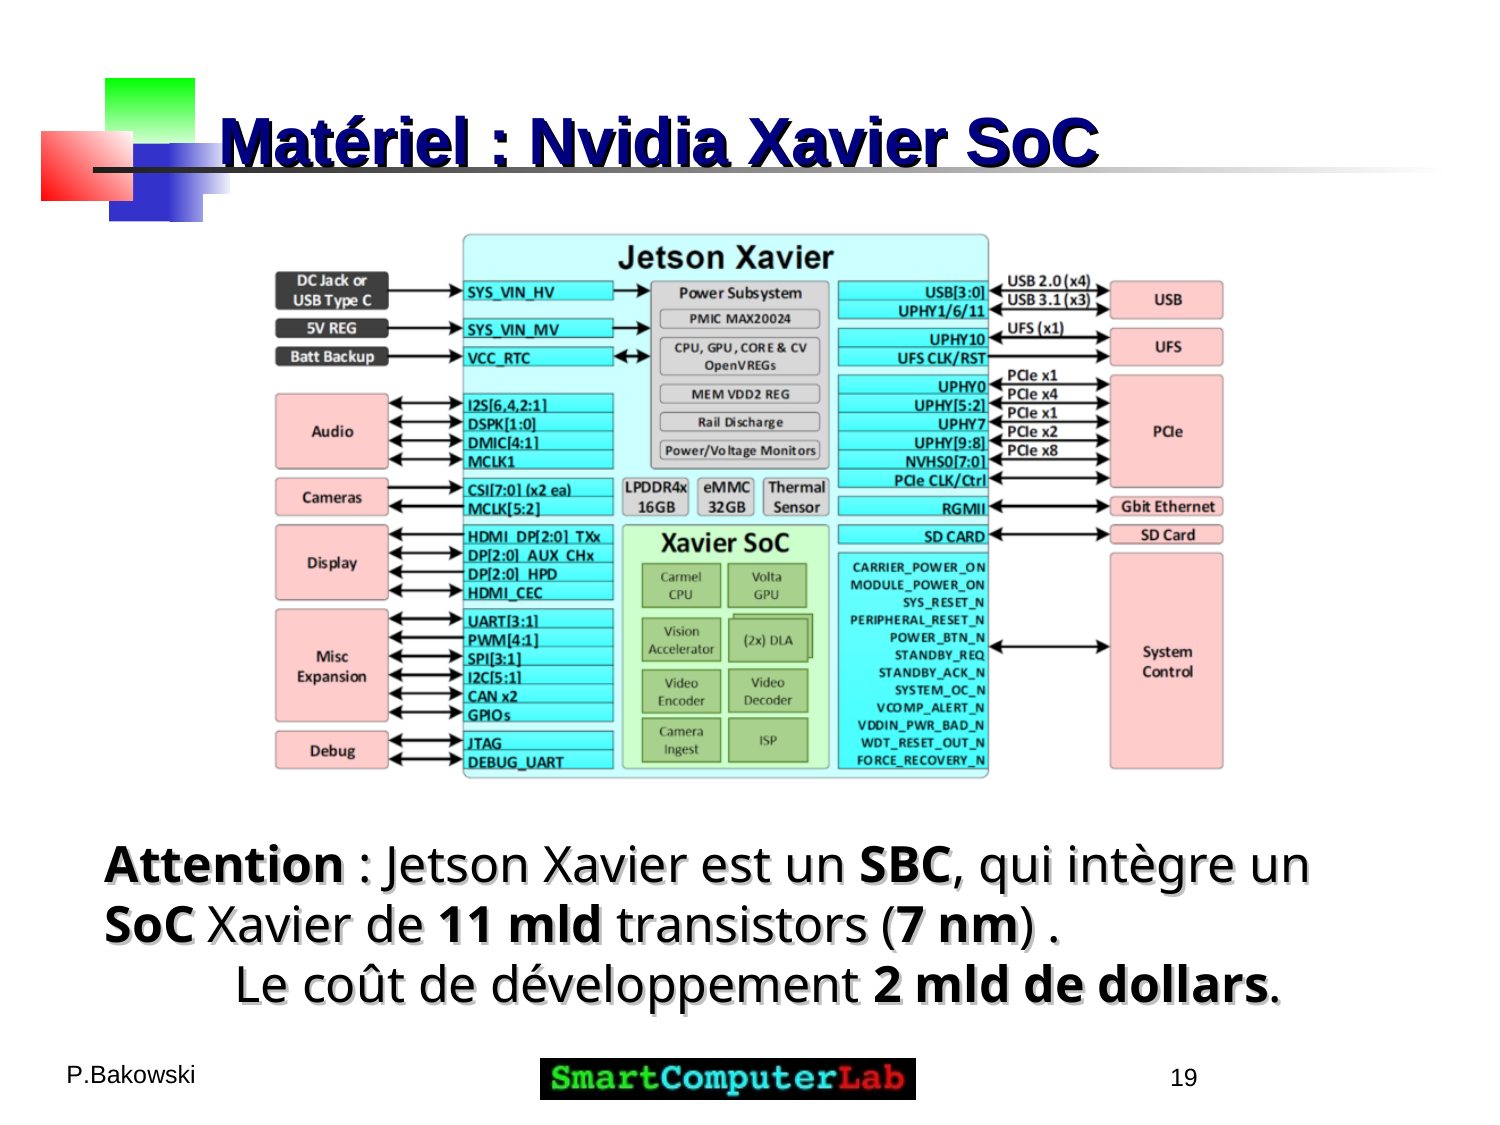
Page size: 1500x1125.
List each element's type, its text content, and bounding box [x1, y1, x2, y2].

picture [540, 1058, 916, 1100]
title Matériel : Nvidia Xavier SoC [203, 90, 1456, 186]
picture [203, 194, 1269, 808]
text_box Attention : Jetson Xavier est un SBC, qui intègre un SoC Xavier de 11 mld transistors (7 nm) . Le coût de développement 2 mld de dollars. [90, 825, 1404, 1020]
